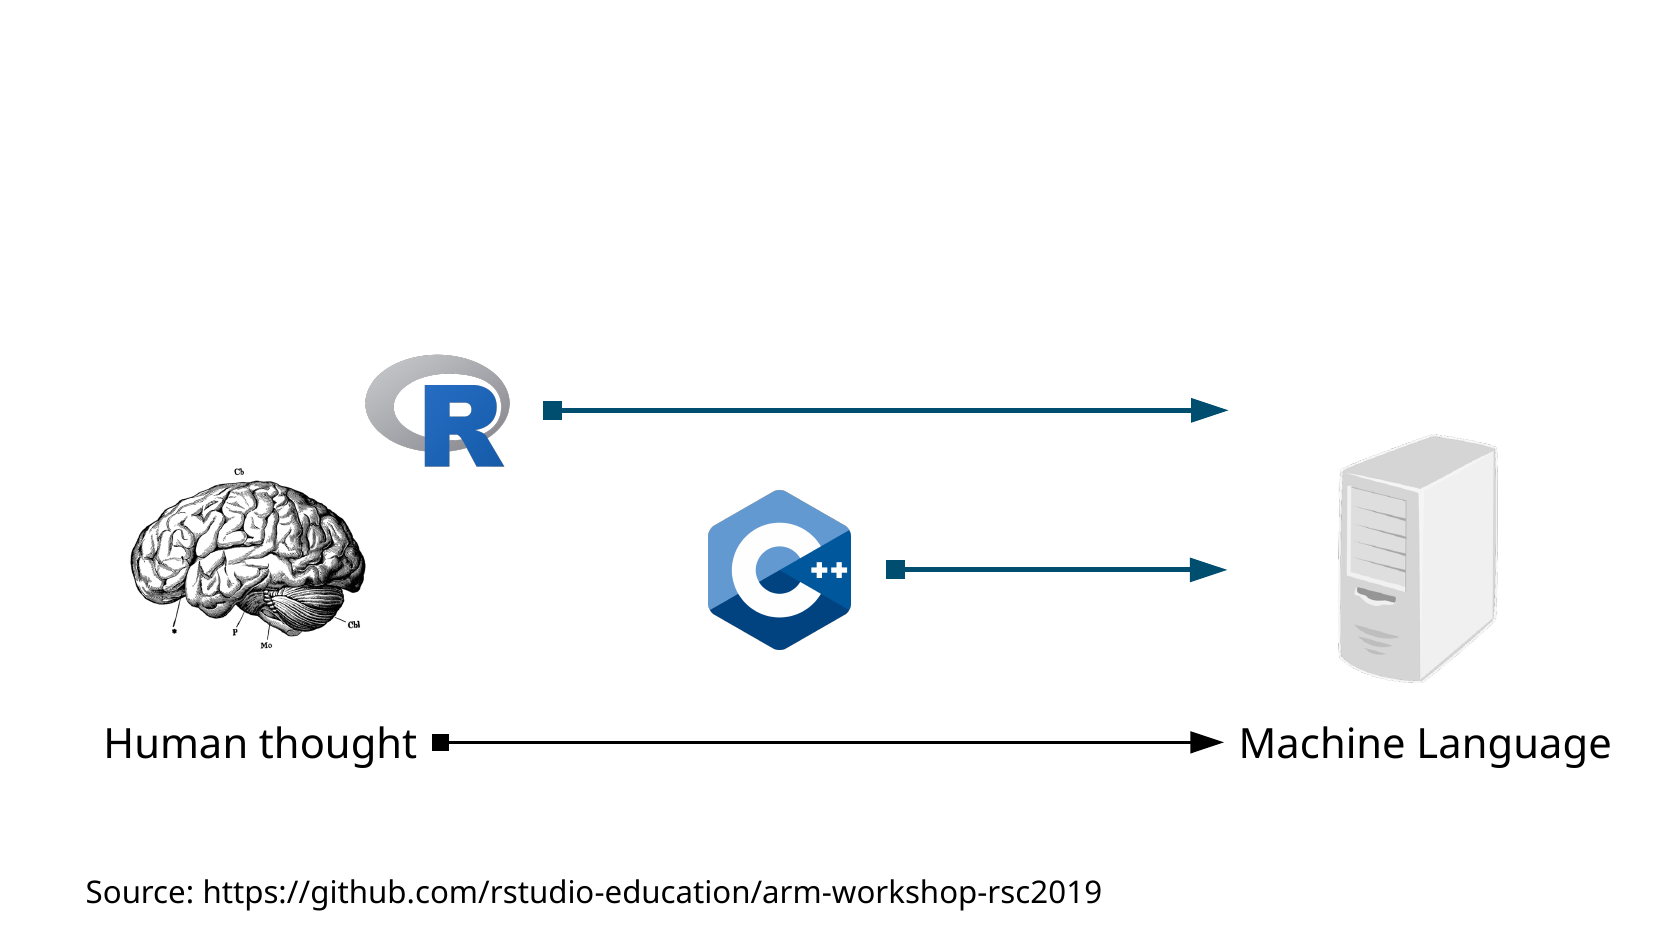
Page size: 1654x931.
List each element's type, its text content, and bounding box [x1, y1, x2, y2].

text_box Machine Language [1223, 706, 1613, 771]
picture [708, 490, 851, 650]
picture [1338, 434, 1498, 683]
text_box Source: https://github.com/rstudio-education/arm-workshop-rsc2019 [70, 862, 1107, 912]
text_box Human thought [88, 706, 407, 771]
picture [129, 354, 510, 649]
